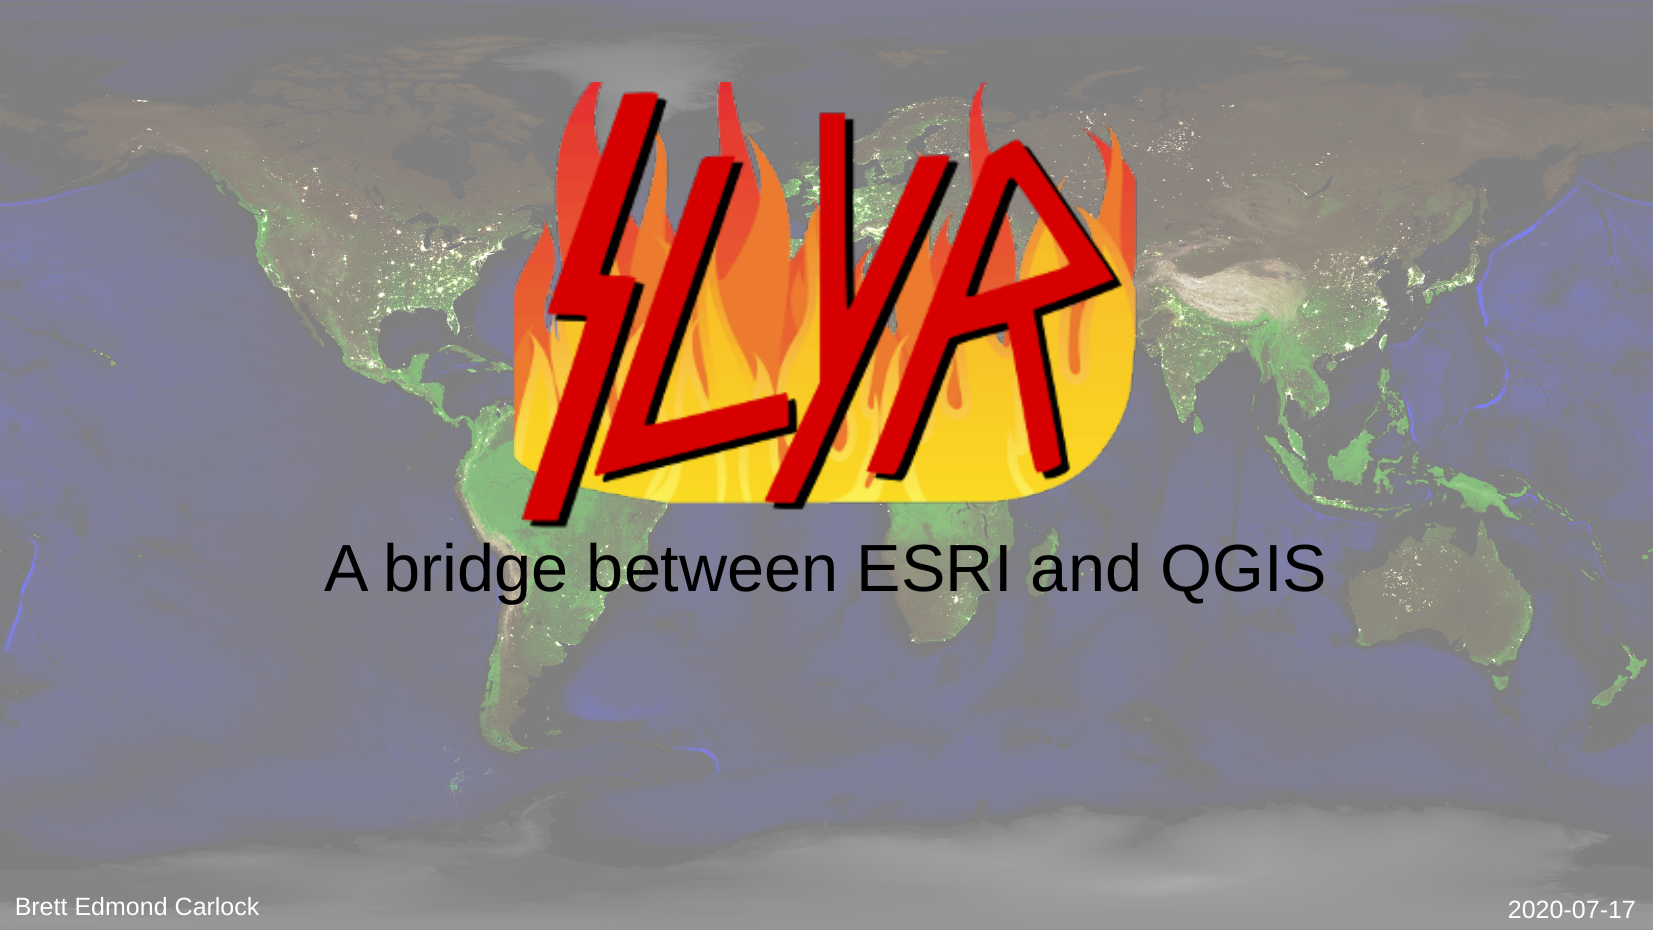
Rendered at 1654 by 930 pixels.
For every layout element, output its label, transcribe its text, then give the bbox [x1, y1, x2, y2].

text_box 2020-07-17 [1493, 888, 1652, 930]
text_box Brett Edmond Carlock [0, 885, 275, 928]
picture [514, 82, 1139, 539]
subtitle A bridge between ESRI and QGIS [82, 208, 1571, 929]
